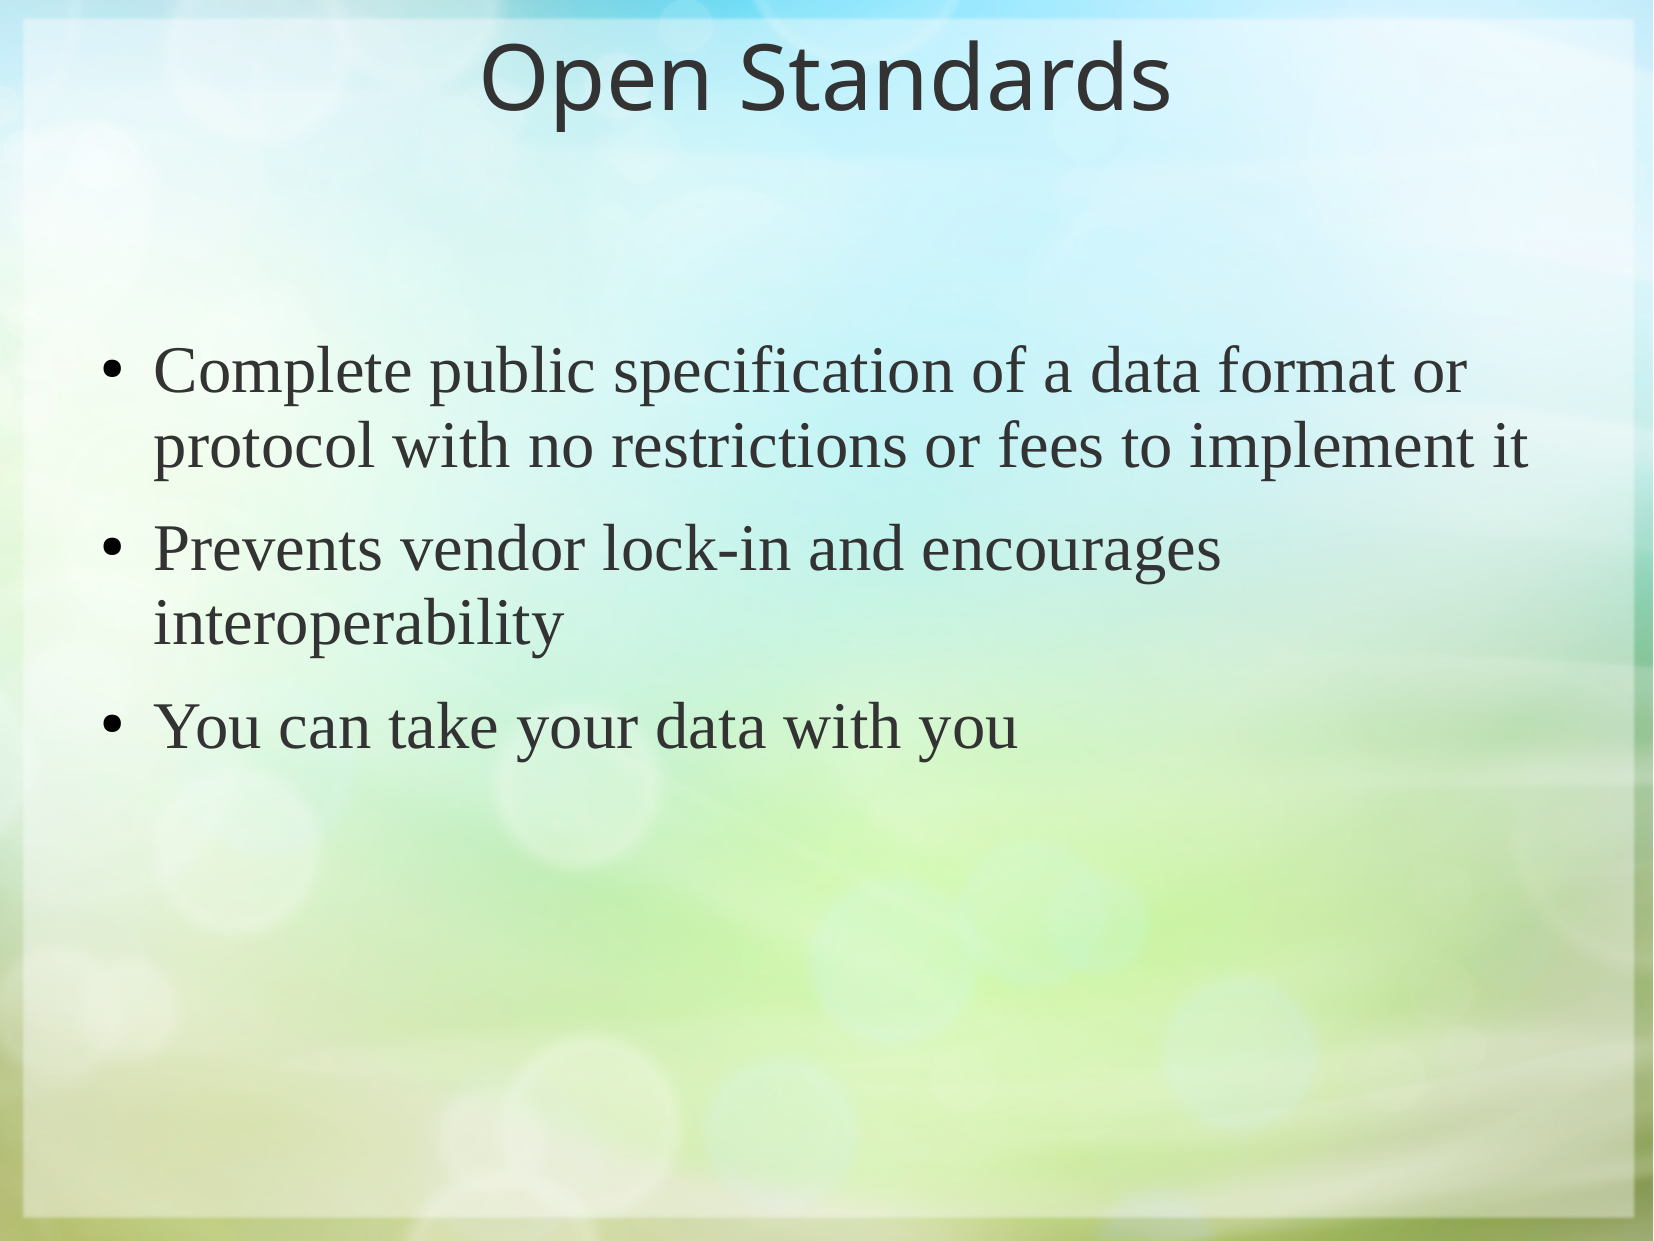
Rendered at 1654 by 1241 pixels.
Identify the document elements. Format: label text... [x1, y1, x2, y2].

picture [0, 0, 1654, 1241]
title Open Standards [82, 0, 1571, 151]
list Complete public specification of a data format or protocol with no restrictions or fees to implement it Prevents vendor lock-in and encourages interoperability You can take your data with you [82, 333, 1571, 908]
